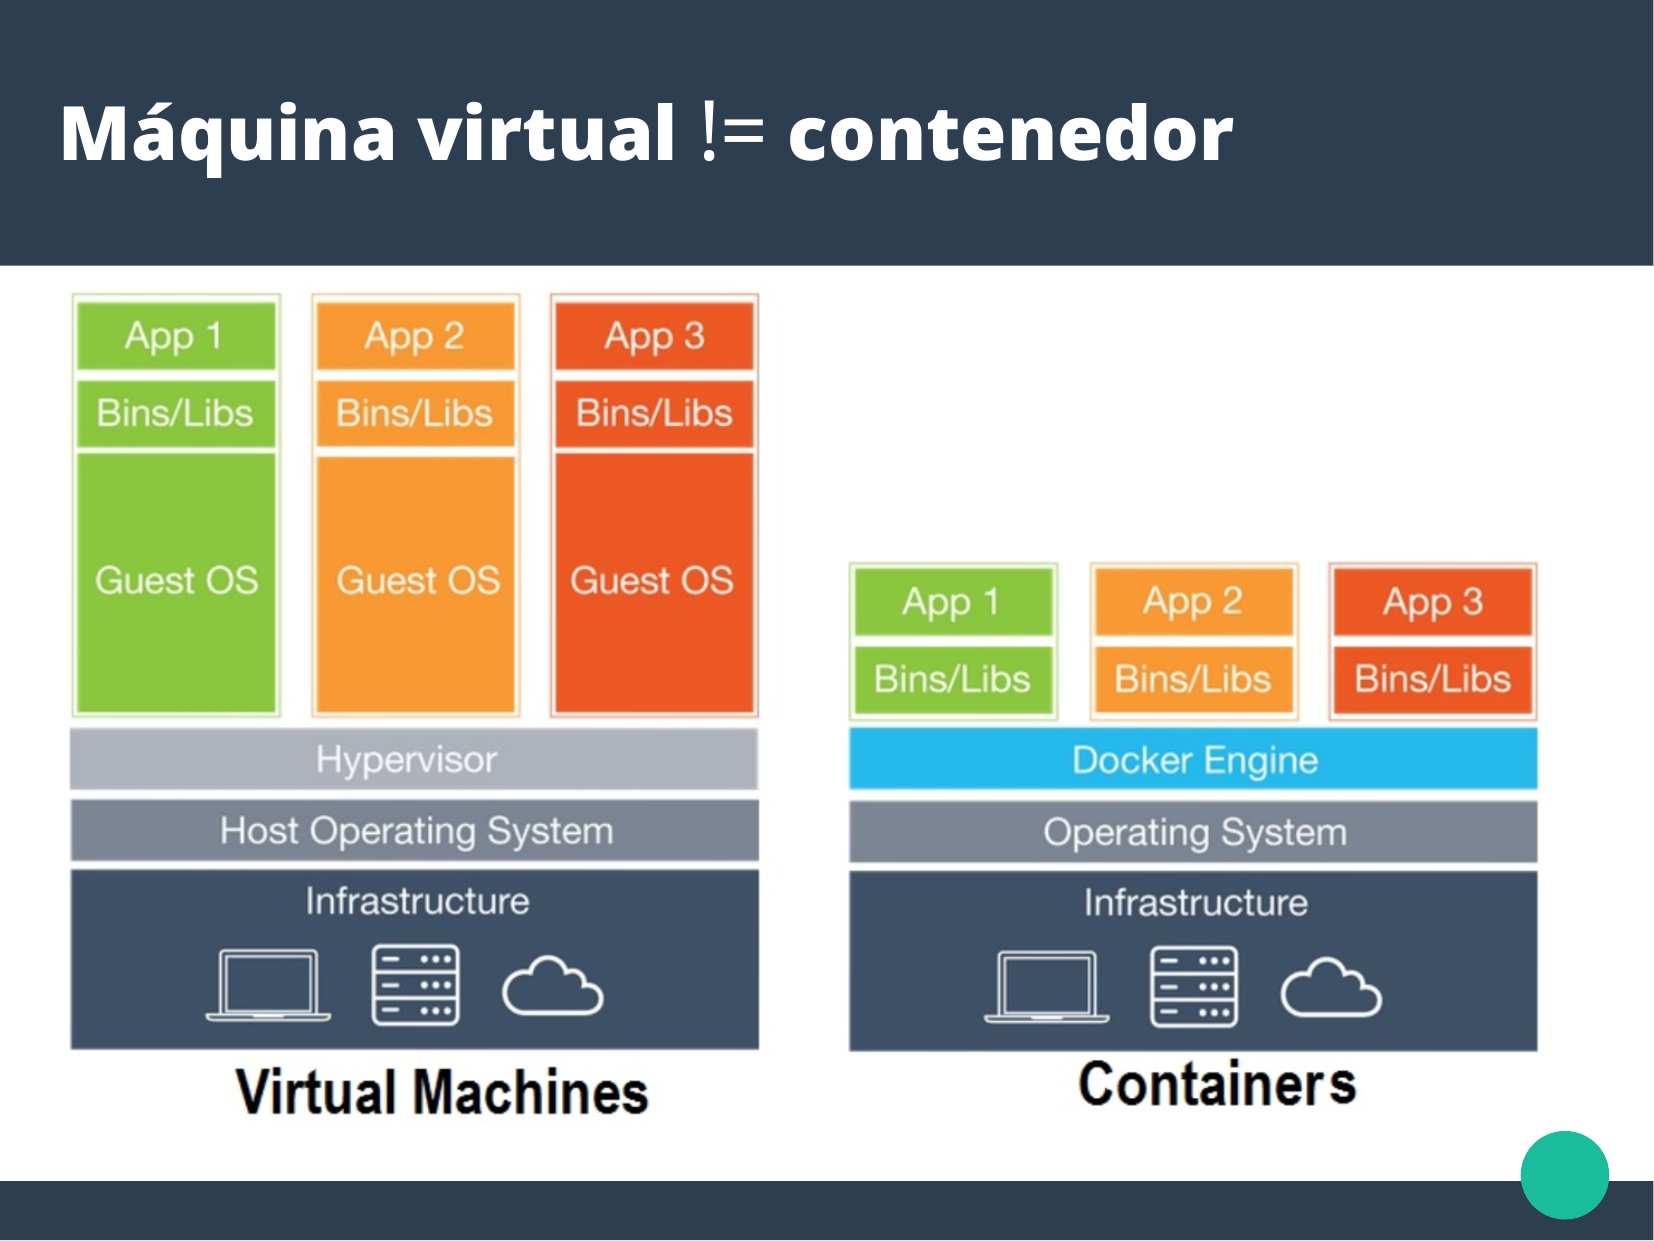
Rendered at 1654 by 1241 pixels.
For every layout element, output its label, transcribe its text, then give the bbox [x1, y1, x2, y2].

title Máquina virtual != contenedor [59, 49, 1595, 207]
picture [66, 285, 1551, 1126]
